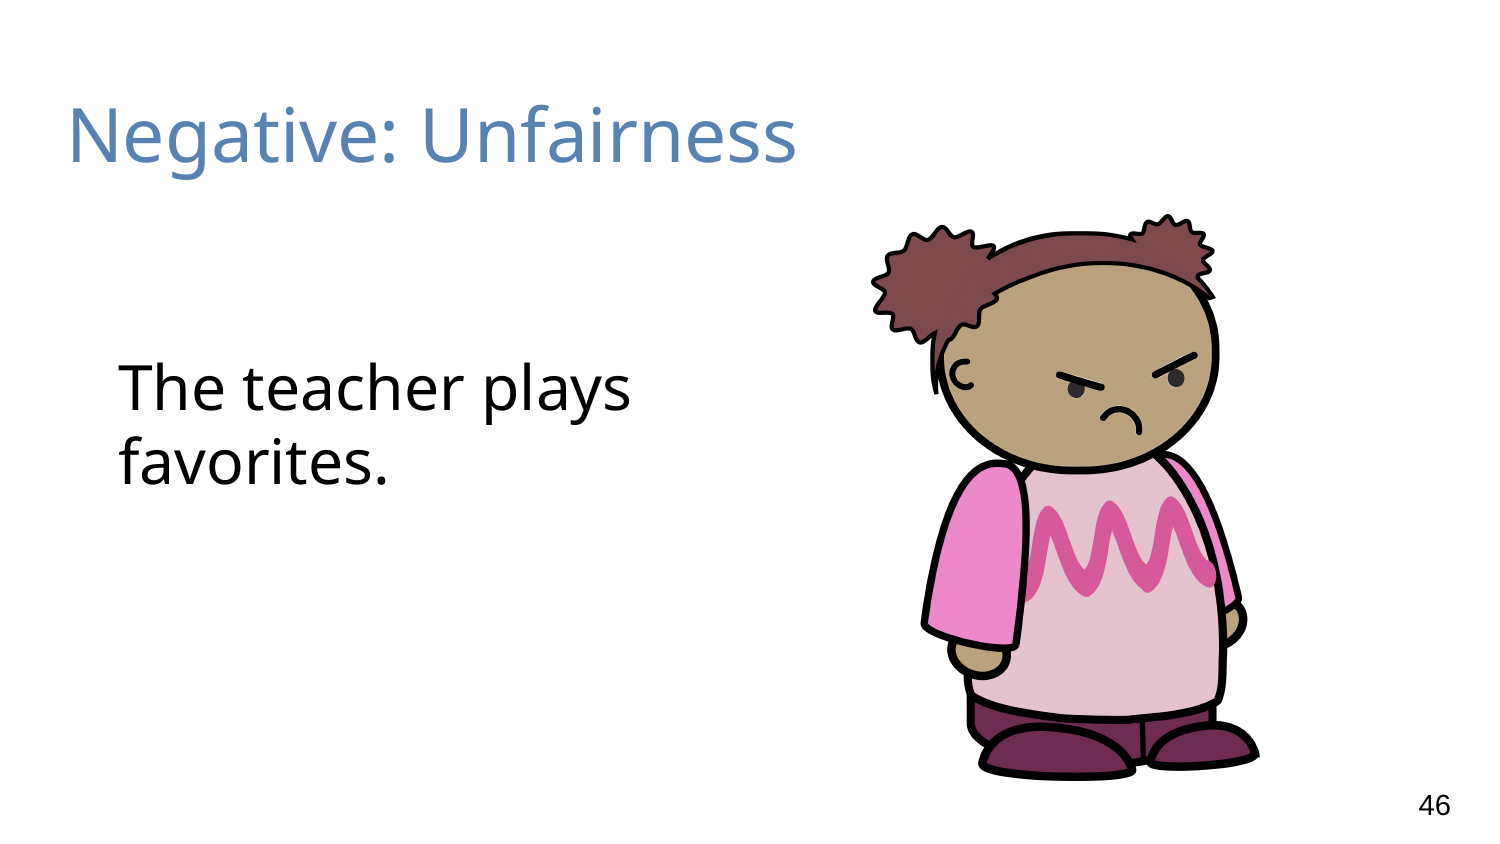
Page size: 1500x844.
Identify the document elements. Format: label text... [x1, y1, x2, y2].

text_box The teacher plays favorites. [103, 332, 758, 639]
title Negative: Unfairness [51, 72, 1449, 167]
picture [871, 214, 1260, 781]
